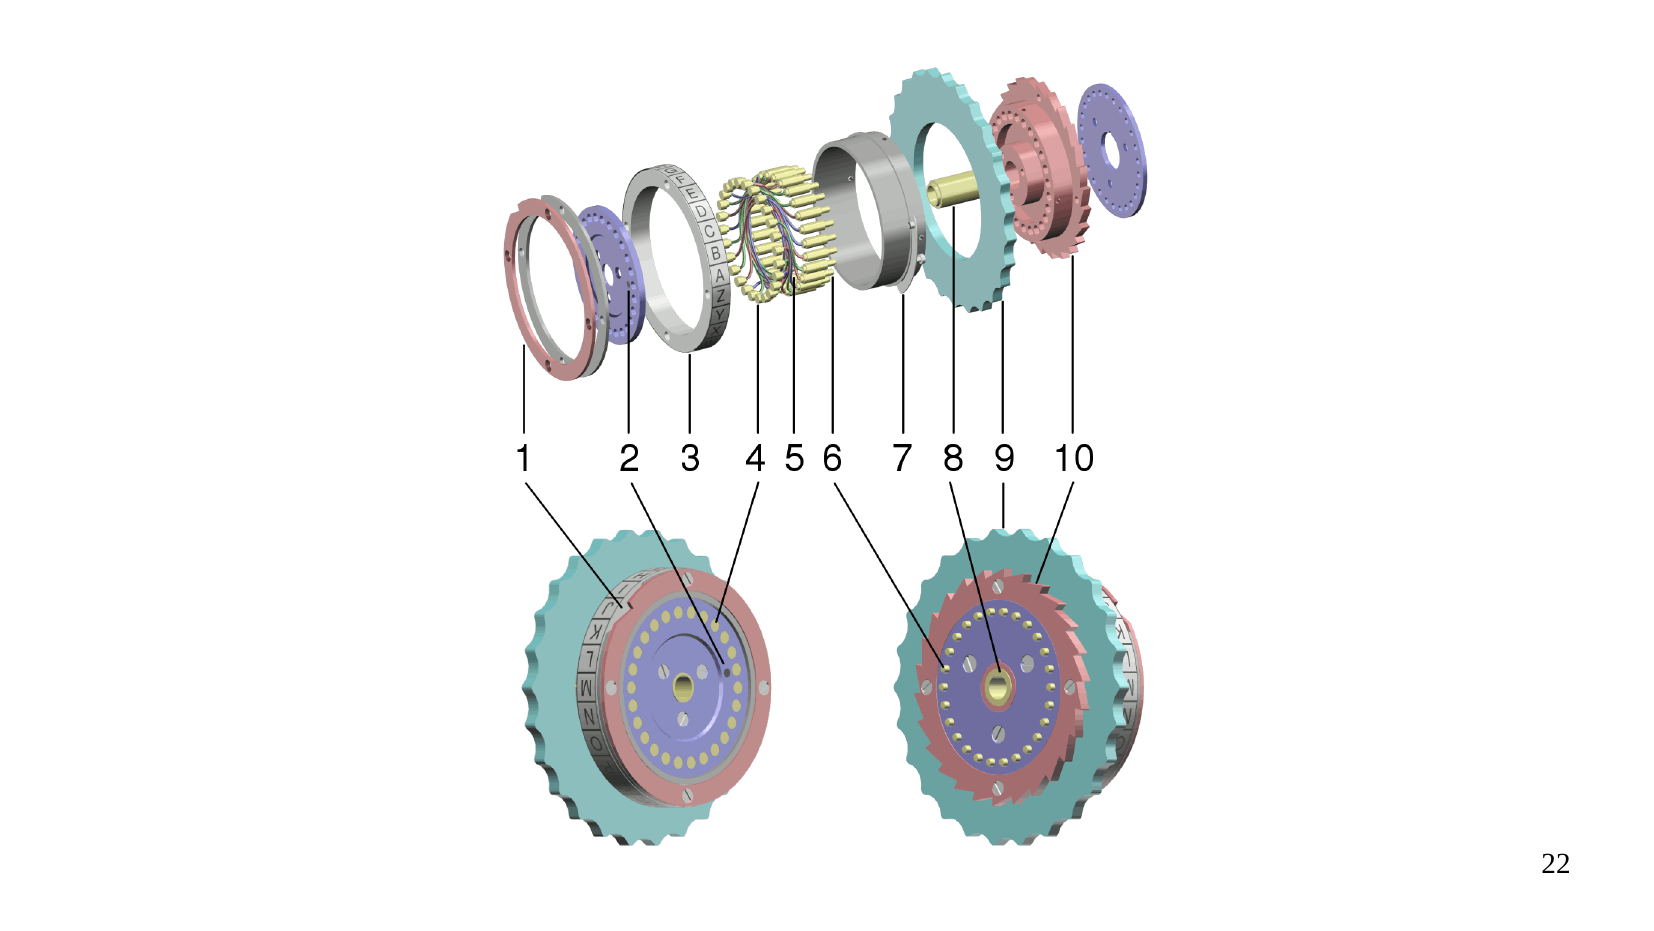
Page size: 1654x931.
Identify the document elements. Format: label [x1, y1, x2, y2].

picture [466, 29, 1187, 886]
